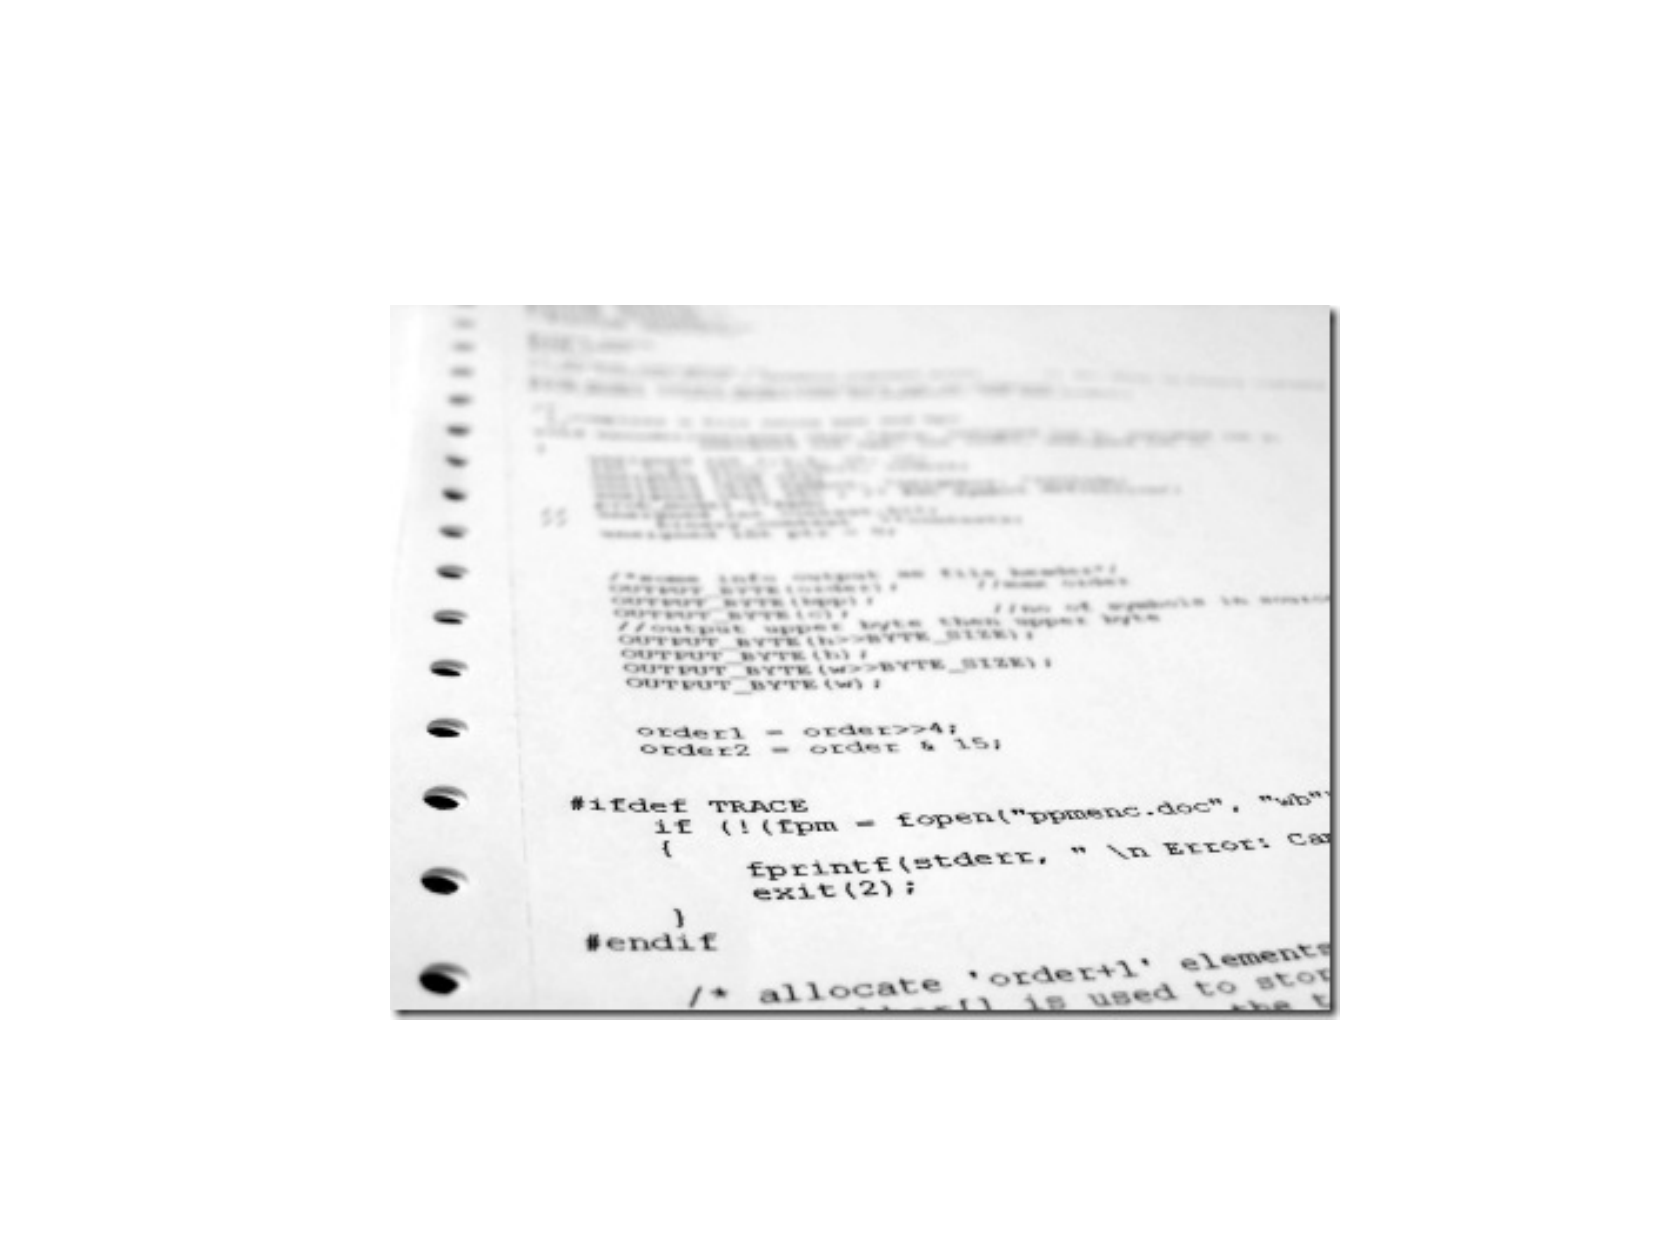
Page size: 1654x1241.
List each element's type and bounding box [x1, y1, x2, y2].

picture [390, 305, 1340, 1021]
